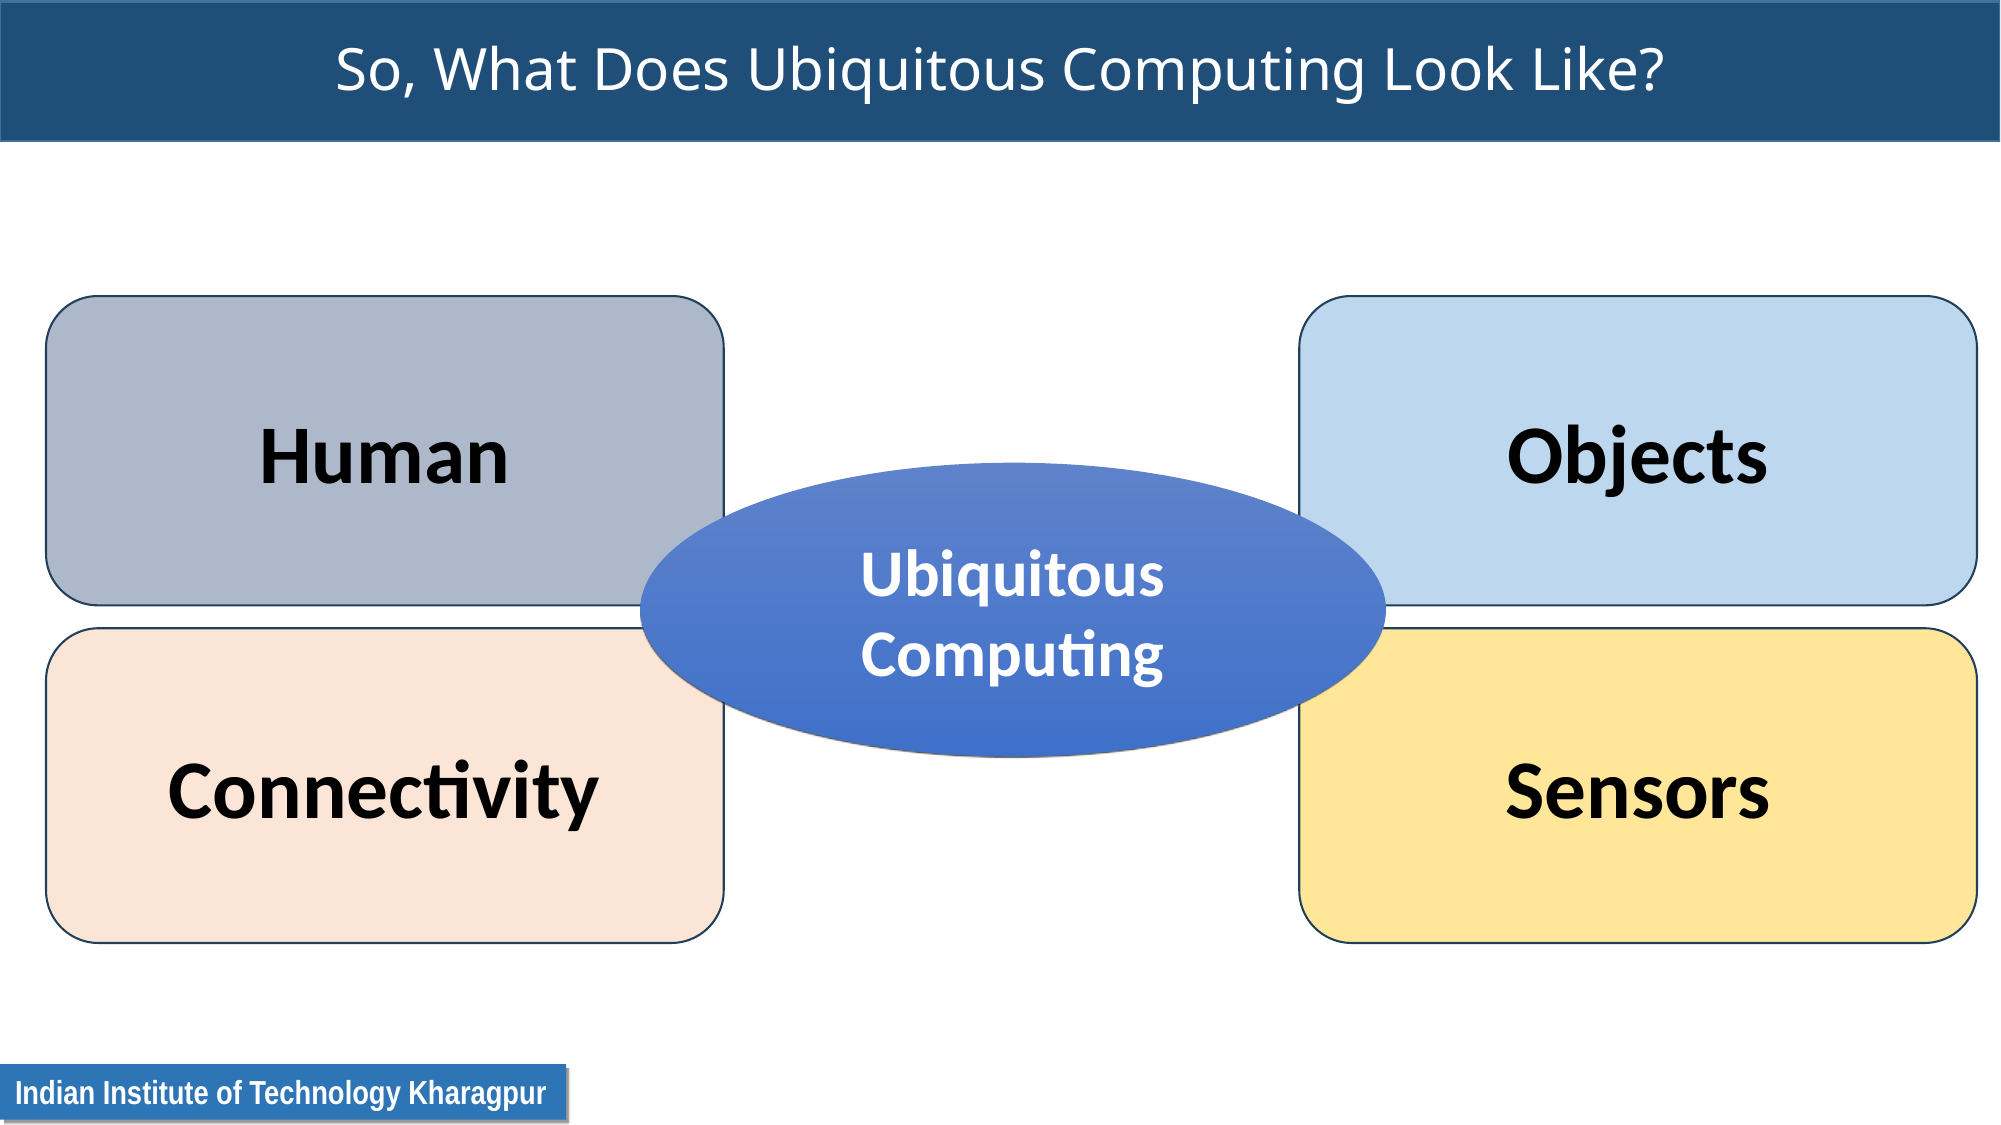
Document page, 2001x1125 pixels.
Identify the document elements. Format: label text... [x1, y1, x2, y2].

title So, What Does Ubiquitous Computing Look Like? [0, 1, 2000, 141]
text_box Ubiquitous Computing [640, 462, 1386, 757]
text_box Sensors [1299, 628, 1977, 943]
text_box Human [46, 296, 724, 606]
text_box Objects [1299, 296, 1977, 606]
text_box Connectivity [46, 628, 724, 943]
